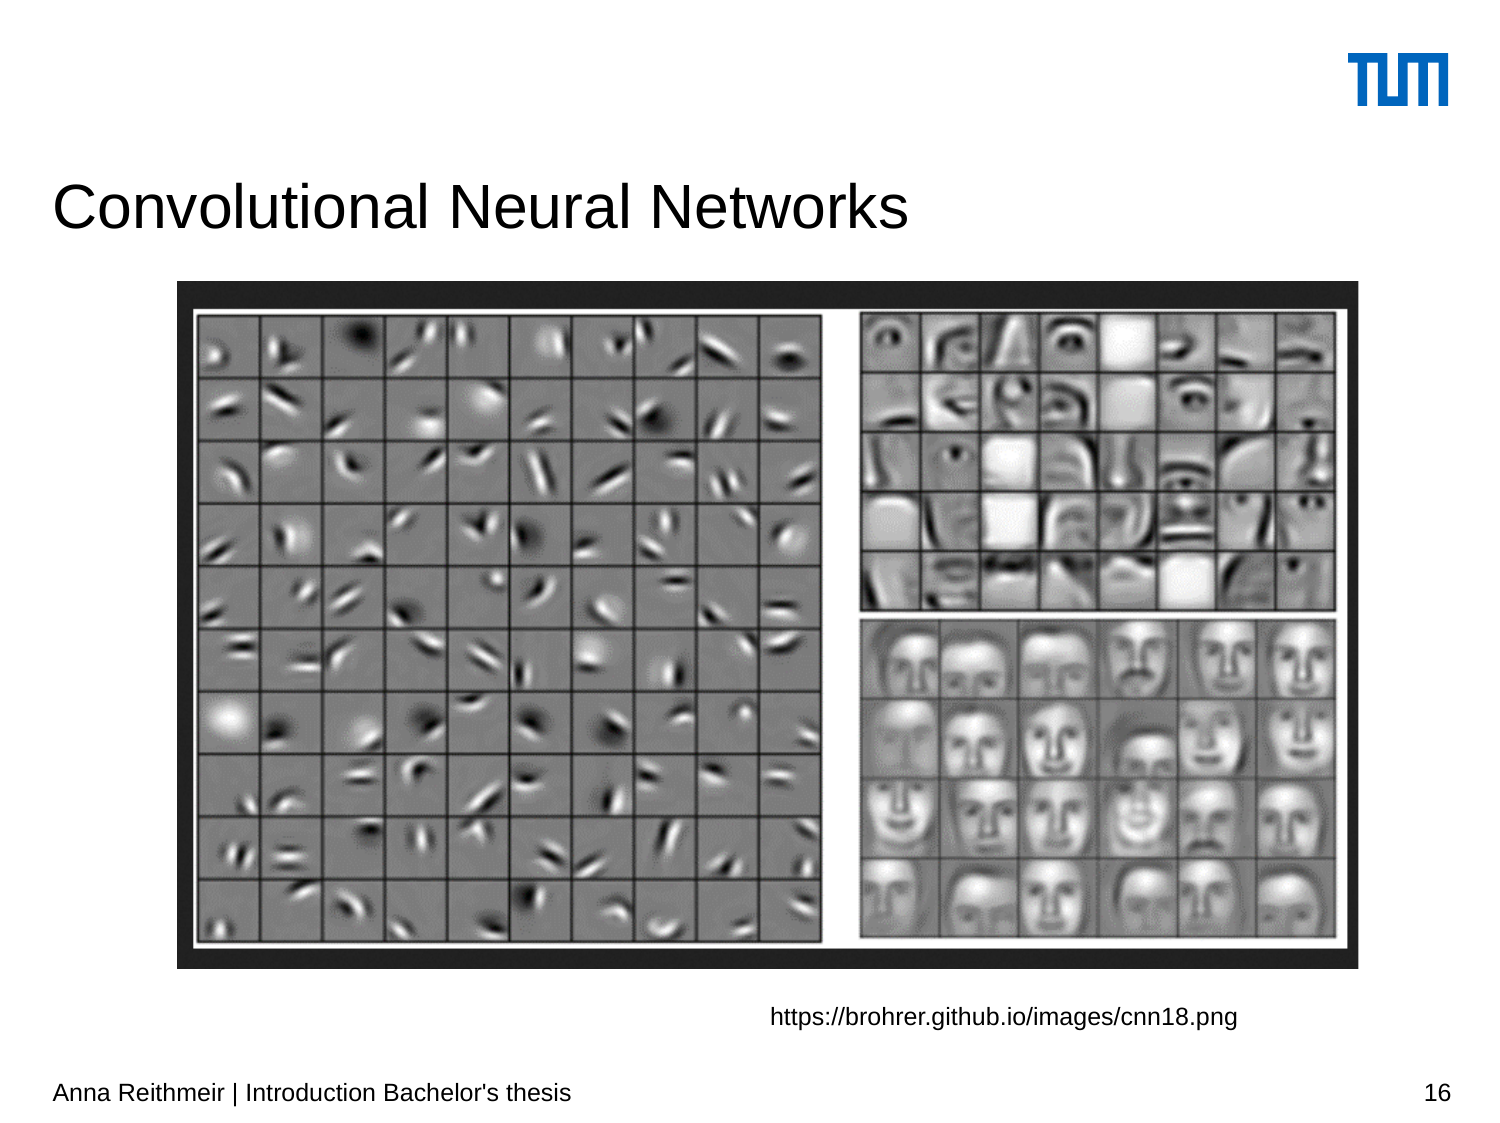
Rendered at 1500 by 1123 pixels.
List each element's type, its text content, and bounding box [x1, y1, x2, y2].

text_box https://brohrer.github.io/images/cnn18.png [755, 995, 1453, 1043]
picture [177, 281, 1359, 969]
title Convolutional Neural Networks [52, 171, 1453, 242]
